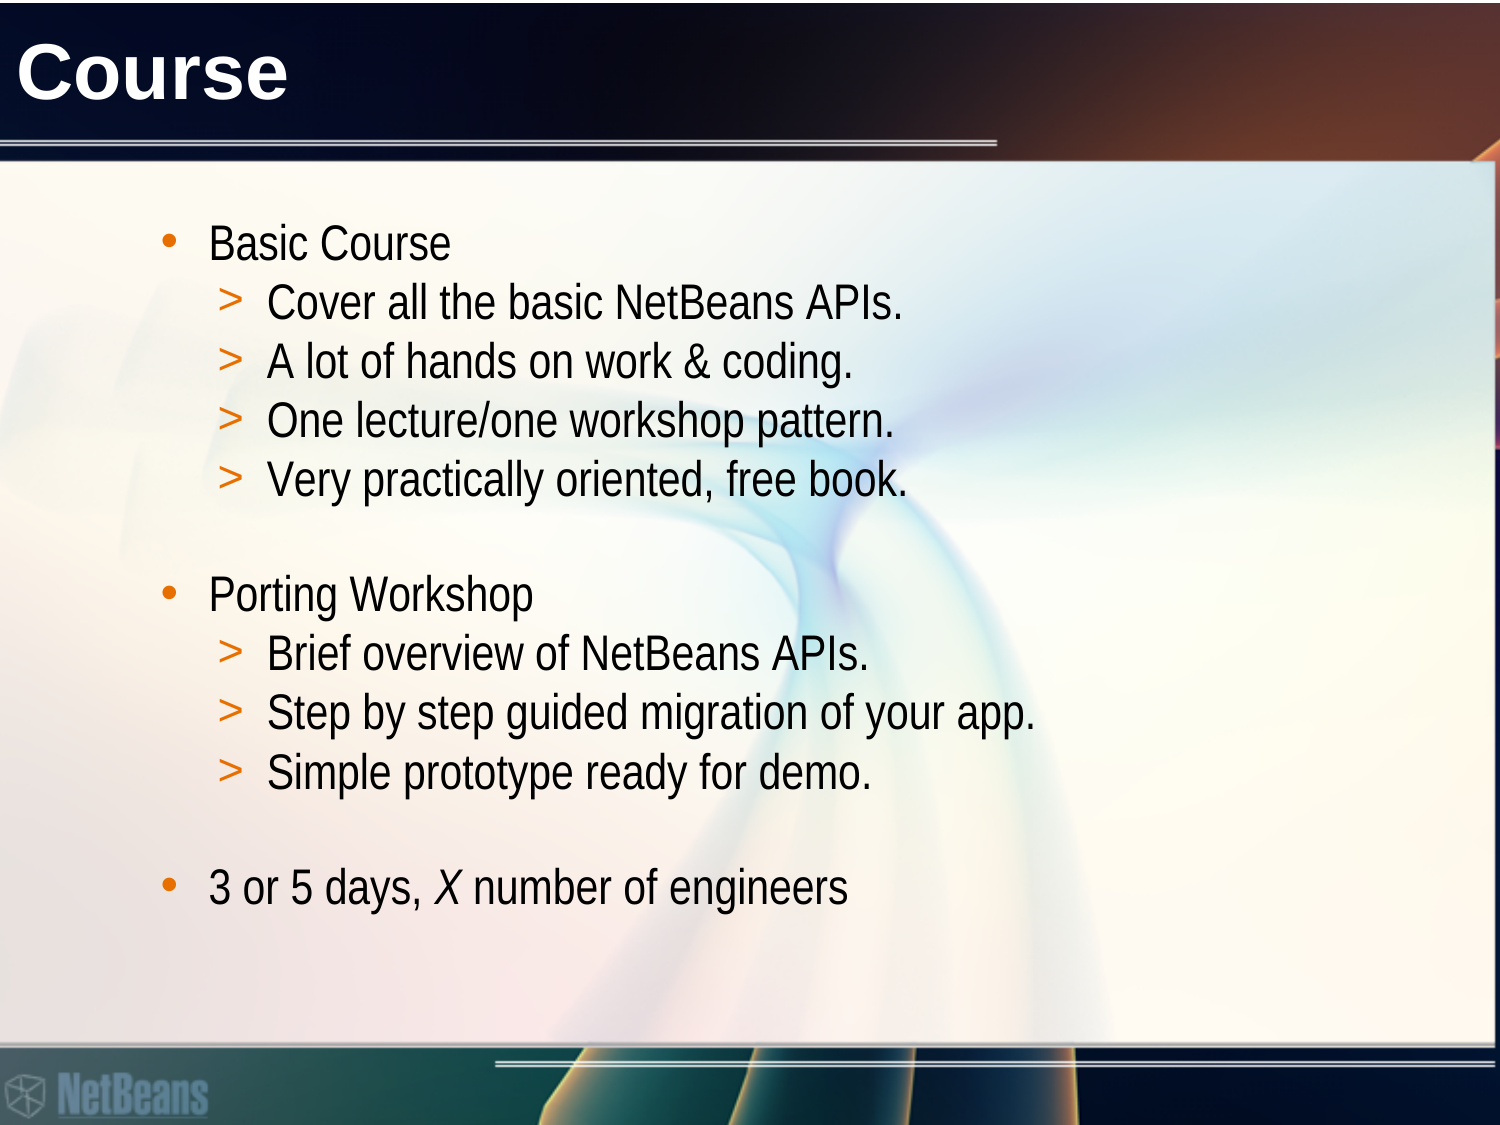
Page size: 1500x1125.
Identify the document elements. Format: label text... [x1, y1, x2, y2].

picture [0, 3, 1500, 1125]
title Course [16, 40, 1378, 145]
list Basic Course Cover all the basic NetBeans APIs. A lot of hands on work & coding. One lecture/one workshop pattern. Very practically oriented, free book. Porting Workshop Brief overview of NetBeans APIs. Step by step guided migration of your app. Simple prototype ready for demo. 3 or 5 days, X number of engineers [141, 224, 1314, 963]
